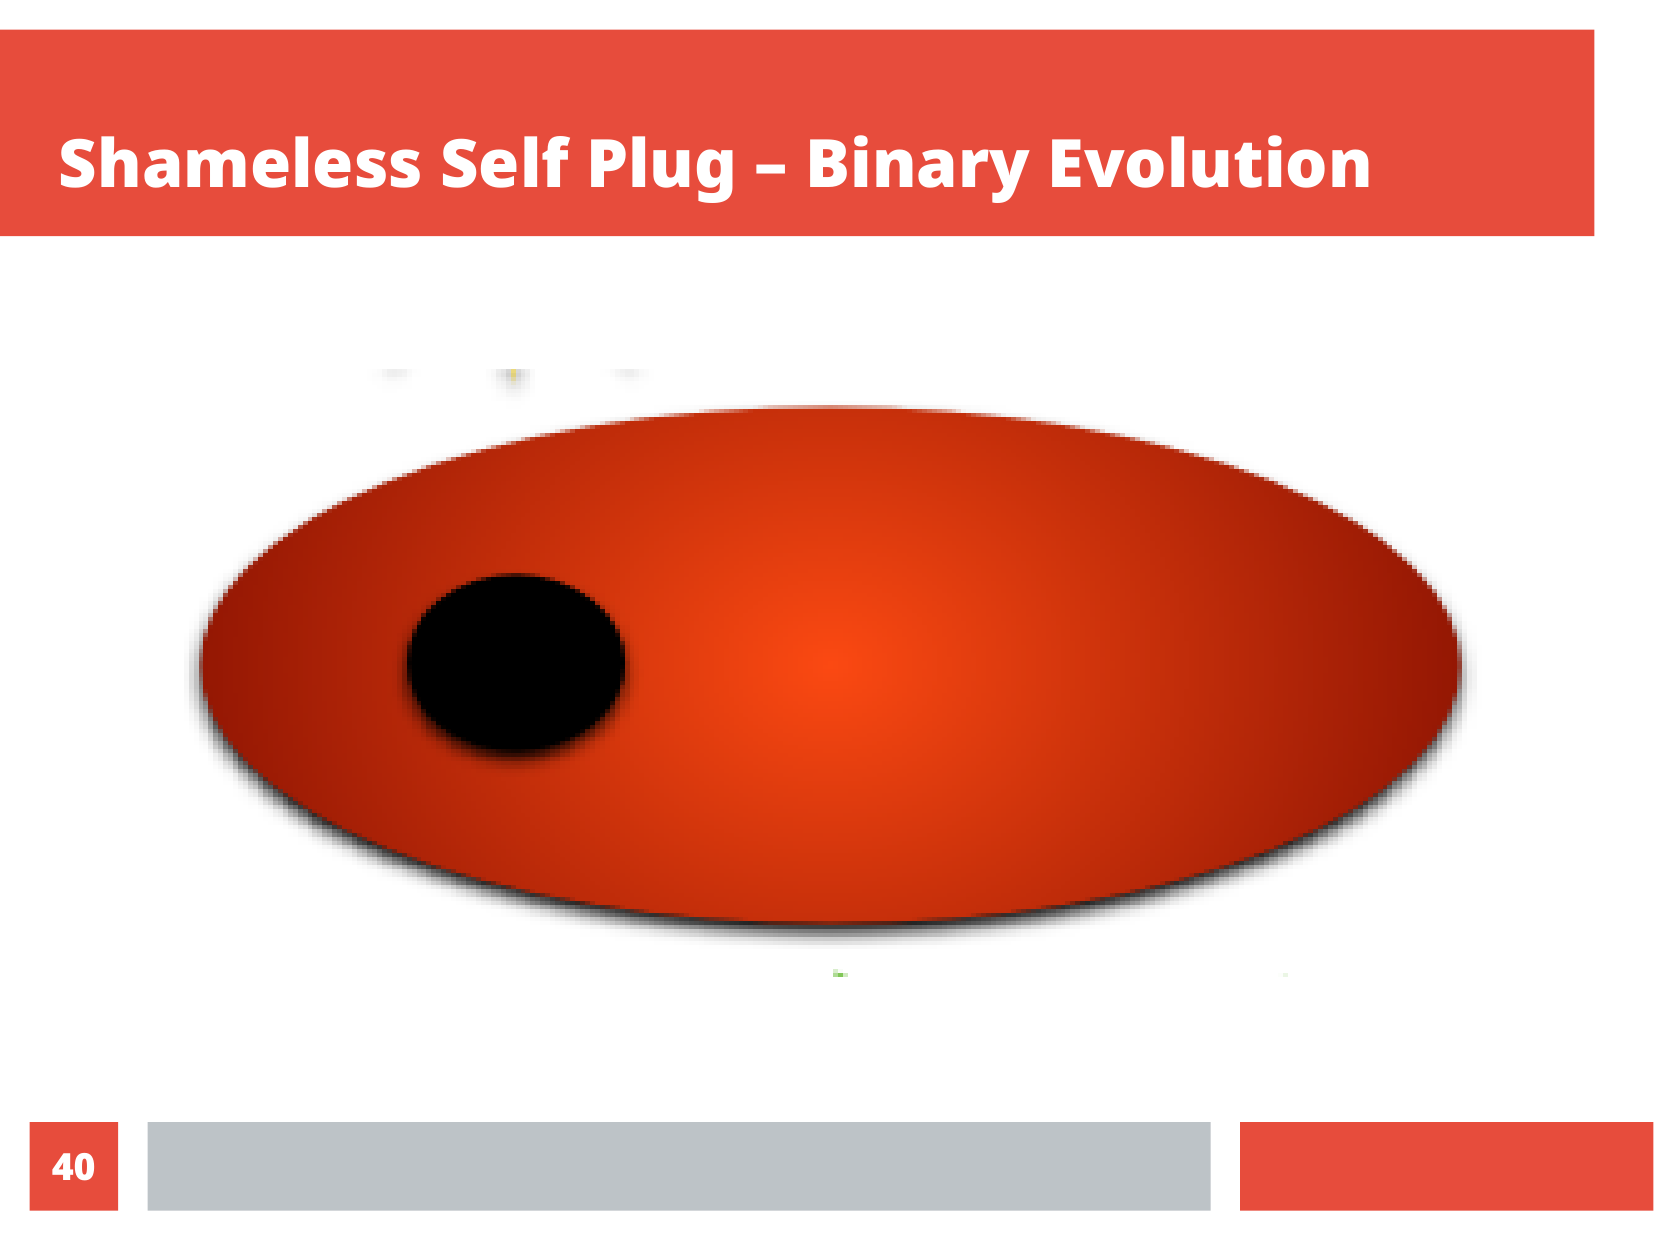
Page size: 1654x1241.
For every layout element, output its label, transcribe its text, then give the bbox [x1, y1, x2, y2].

title Shameless Self Plug – Binary Evolution [59, 59, 1595, 207]
picture [95, 357, 1601, 977]
